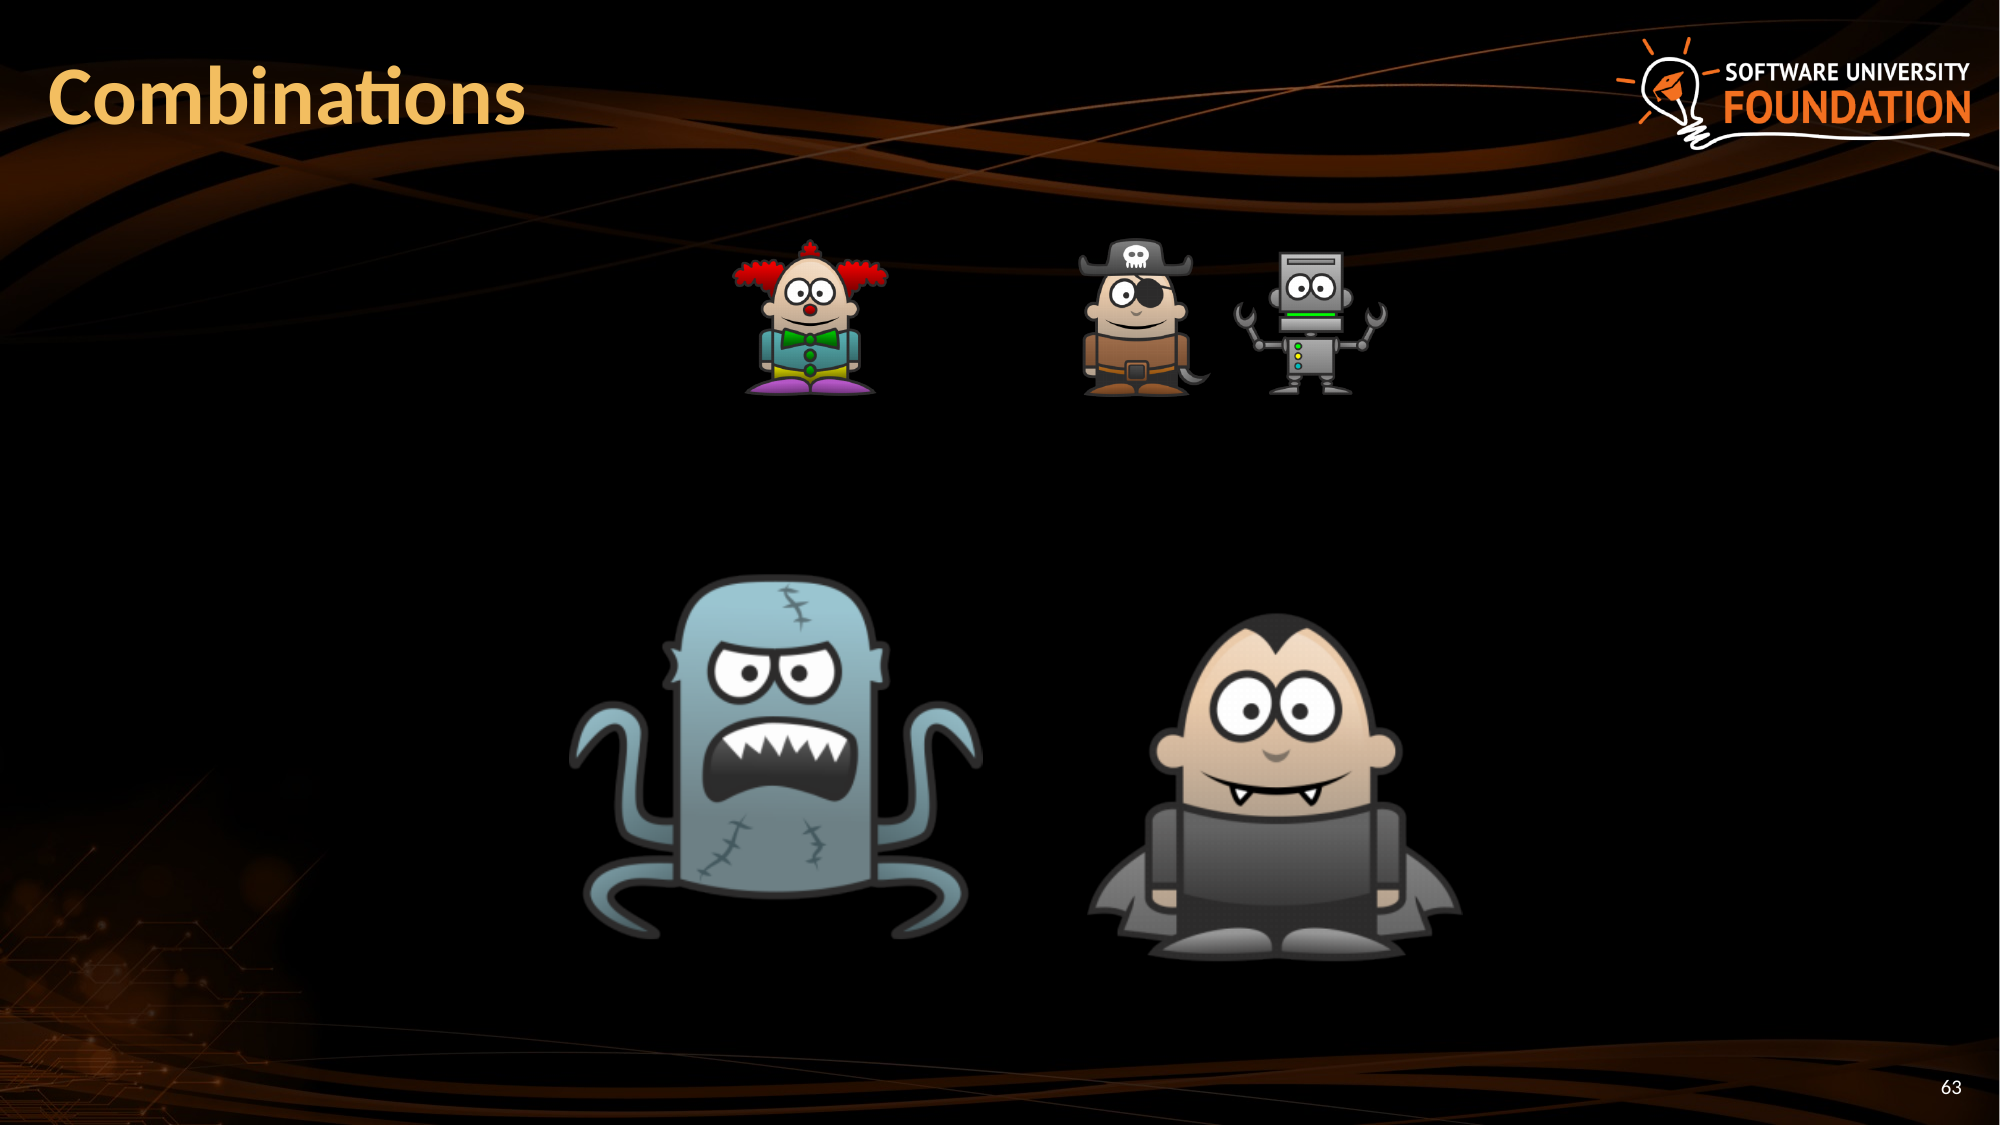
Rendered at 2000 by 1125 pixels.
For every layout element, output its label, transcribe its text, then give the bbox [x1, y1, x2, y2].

title Combinations [30, 6, 1602, 189]
picture [0, 0, 2000, 1125]
slide_number <number> [1897, 1070, 1968, 1103]
